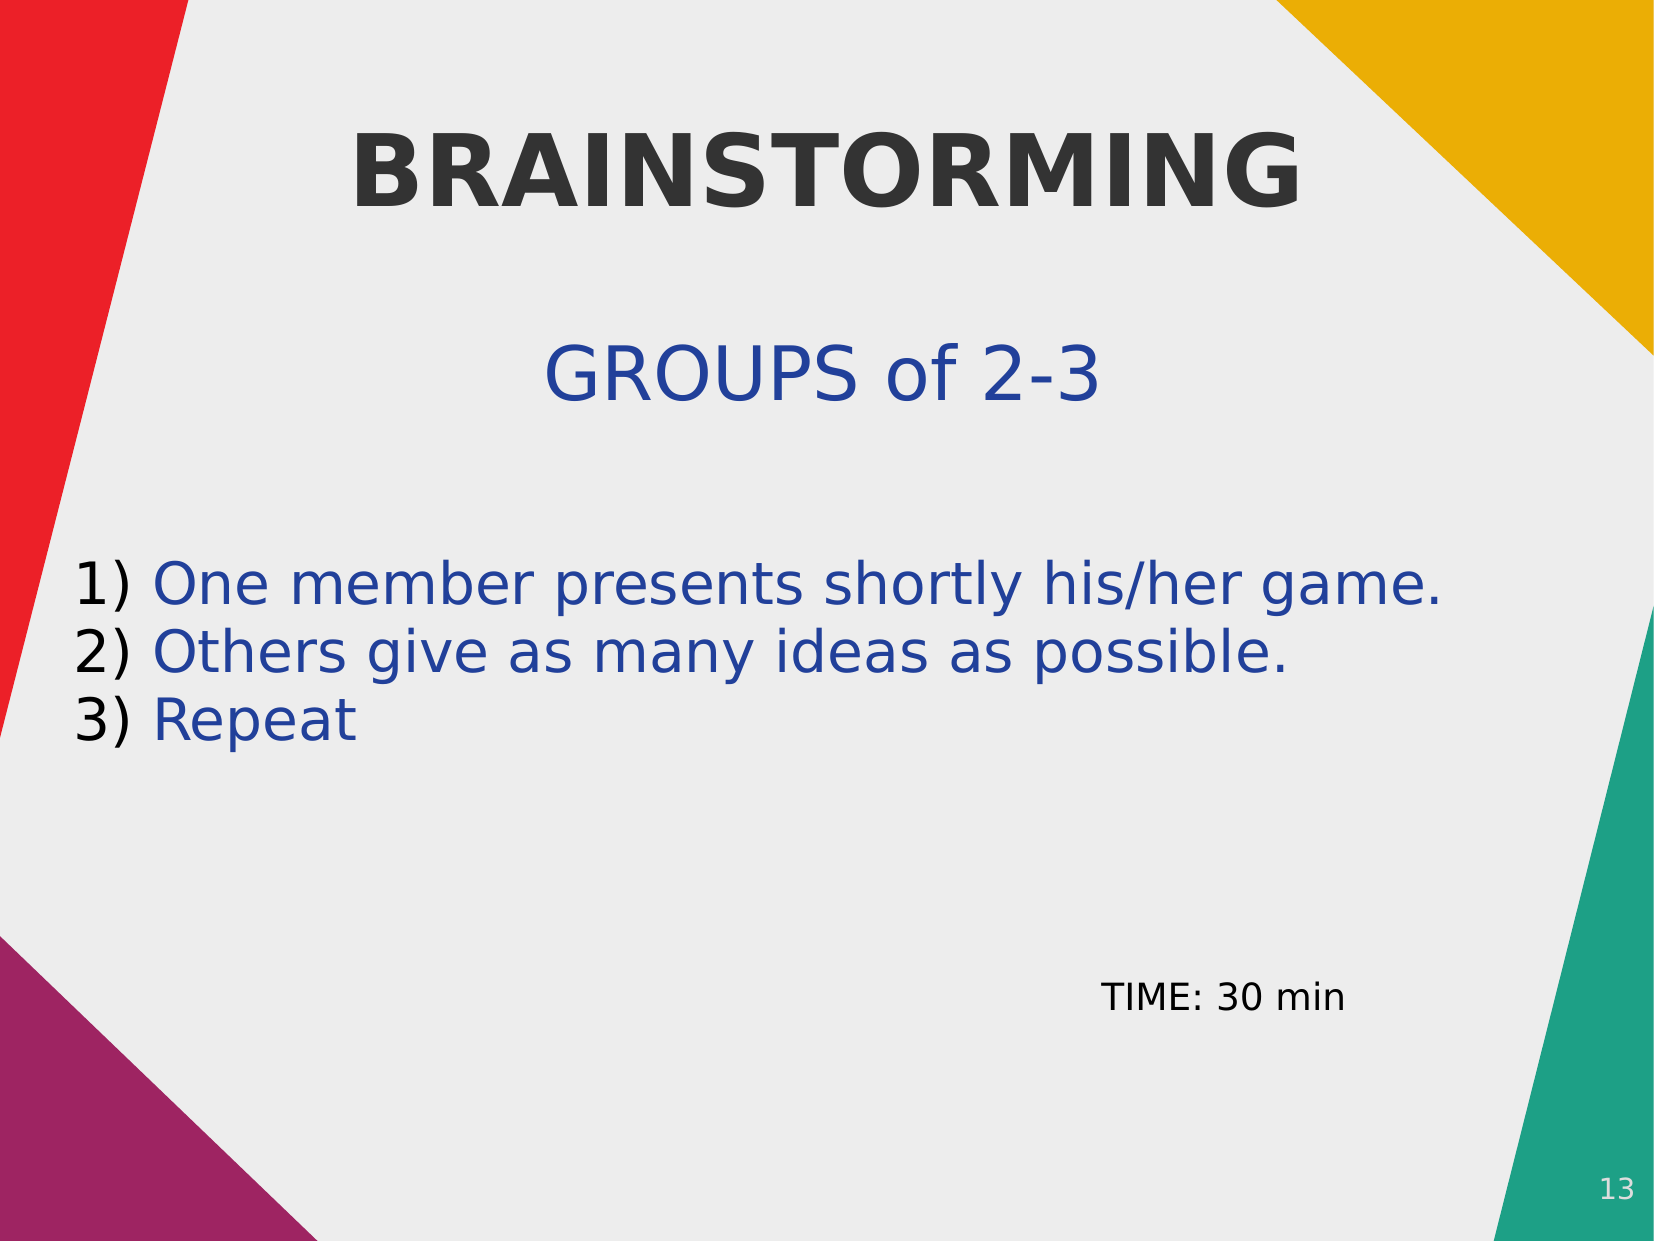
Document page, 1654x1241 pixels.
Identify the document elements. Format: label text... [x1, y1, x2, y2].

list GROUPS of 2-3 [76, 330, 1501, 449]
text_box TIME: 30 min [1086, 968, 1430, 1027]
title BRAINSTORMING [114, 73, 1539, 271]
text_box One member presents shortly his/her game. Others give as many ideas as possible. Repeat [59, 543, 1583, 830]
